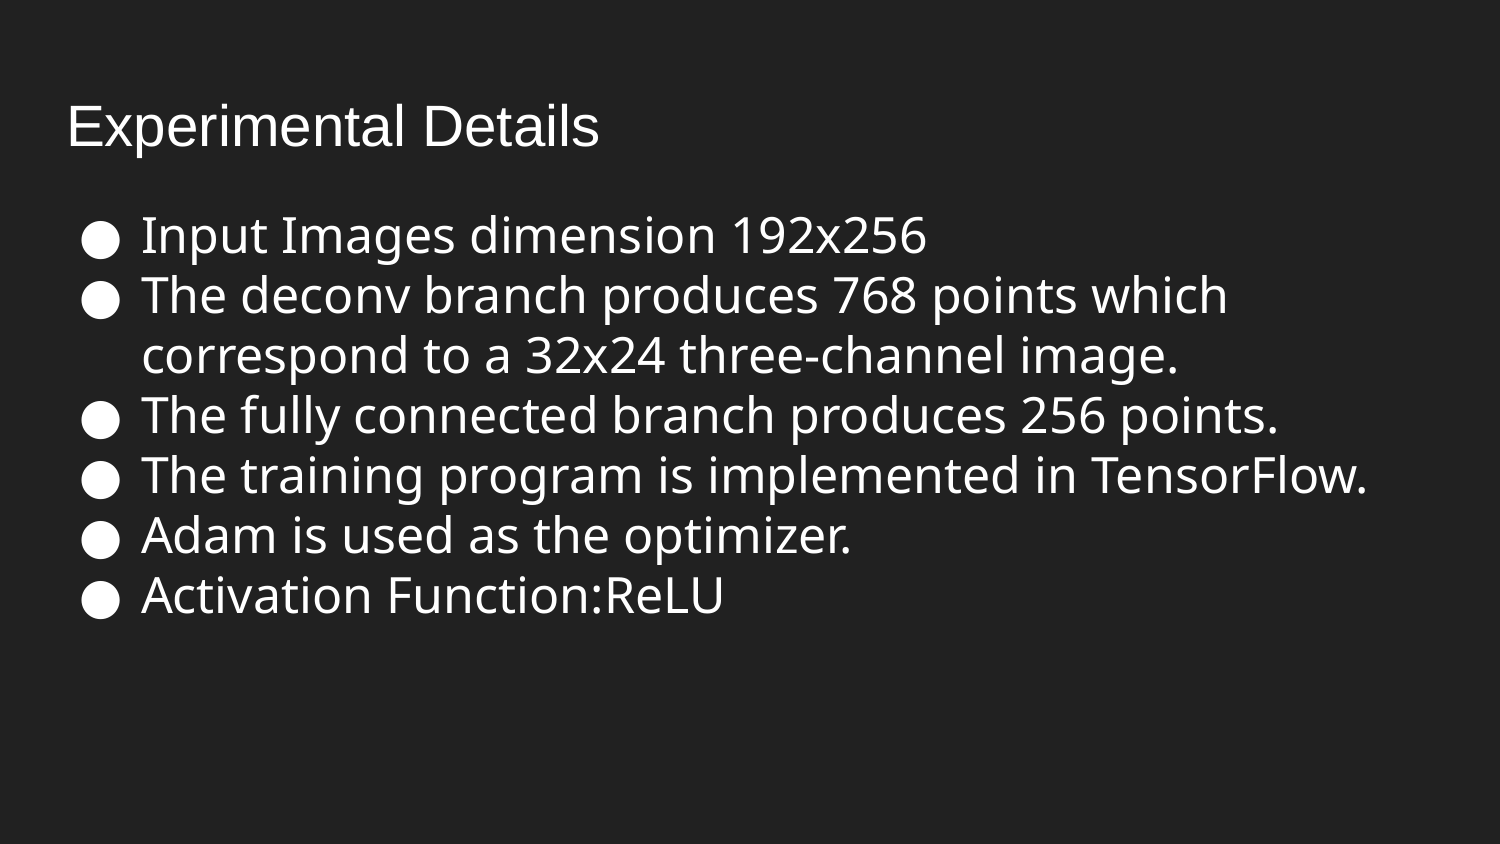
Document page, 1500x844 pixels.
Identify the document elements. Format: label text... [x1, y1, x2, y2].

list Input Images dimension 192x256 The deconv branch produces 768 points which correspond to a 32x24 three-channel image. The fully connected branch produces 256 points. The training program is implemented in TensorFlow. Adam is used as the optimizer. Activation Function:ReLU [51, 189, 1449, 750]
title Experimental Details [51, 72, 1449, 167]
